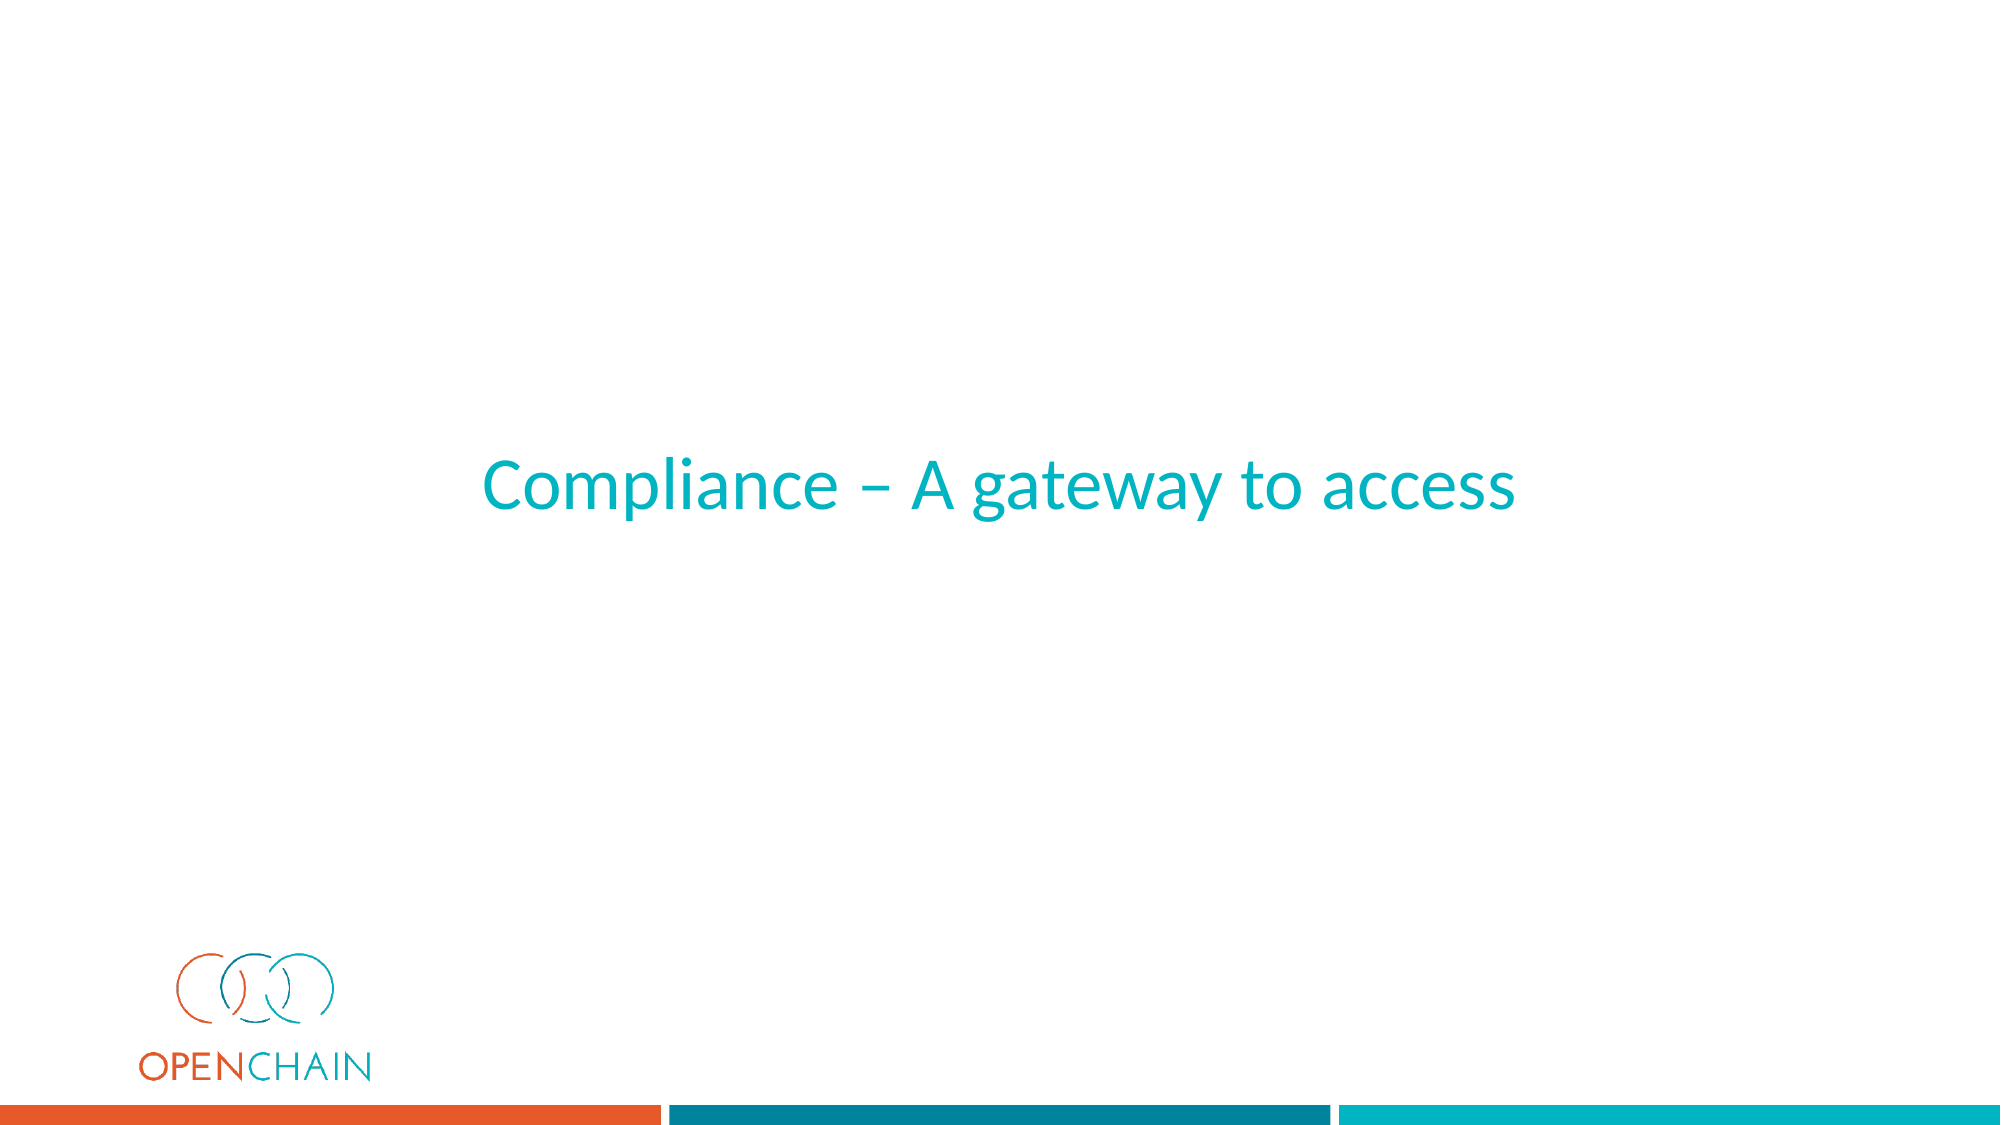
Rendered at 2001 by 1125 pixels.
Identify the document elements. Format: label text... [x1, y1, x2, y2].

picture [137, 951, 372, 1082]
title Compliance – A gateway to access [137, 376, 1863, 594]
